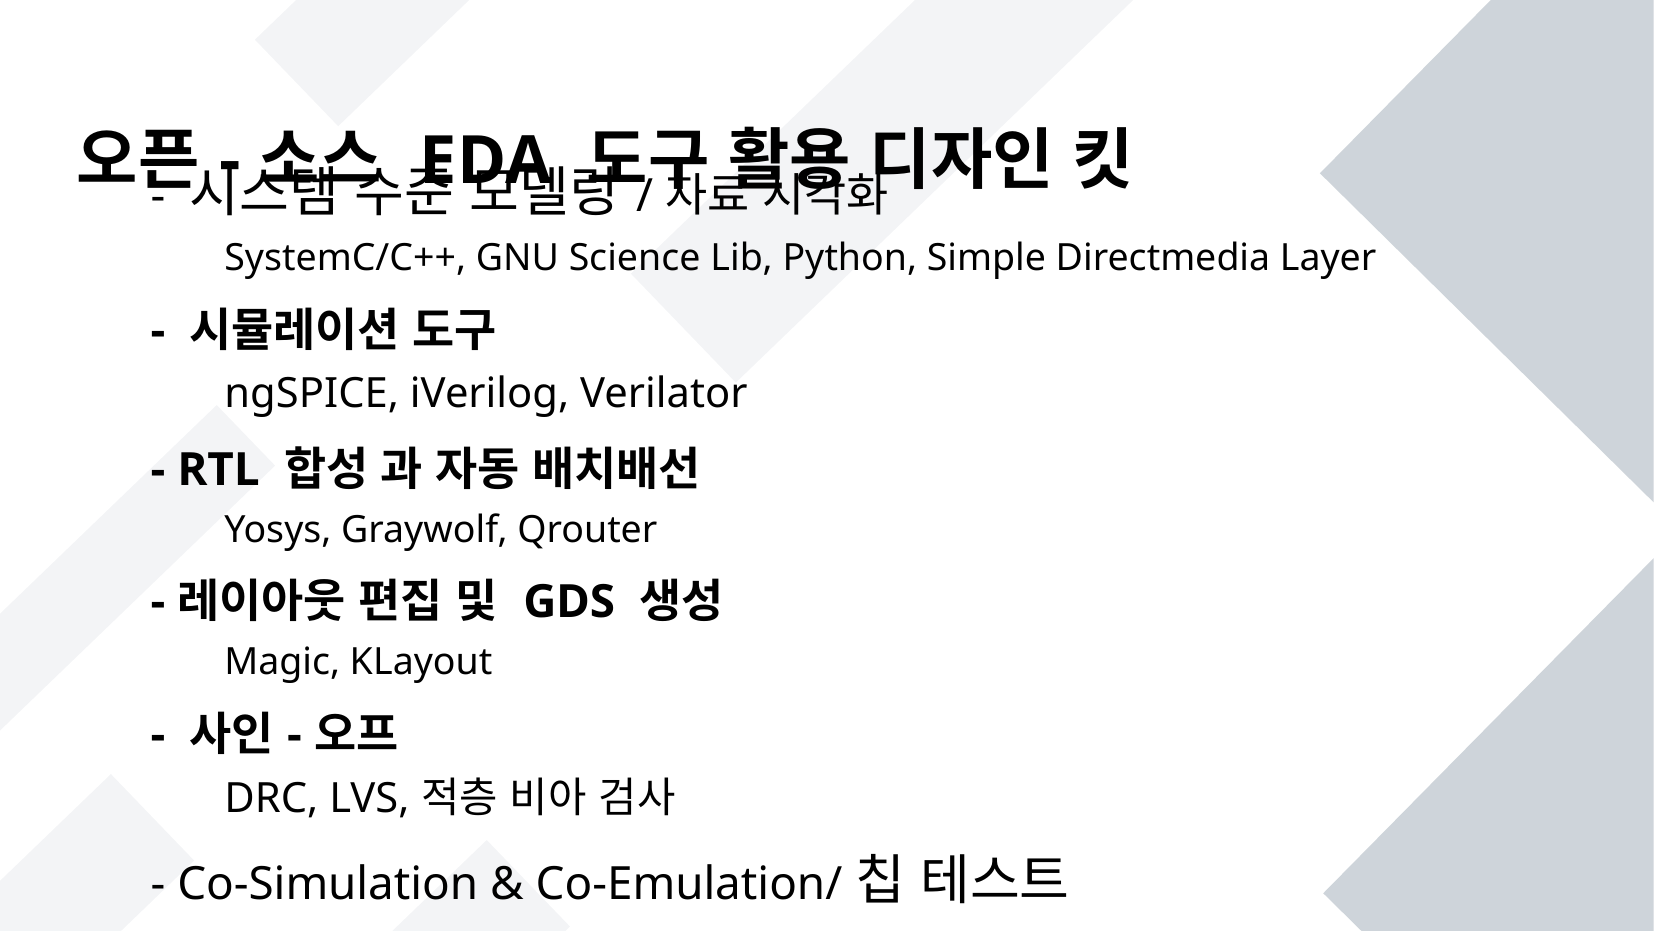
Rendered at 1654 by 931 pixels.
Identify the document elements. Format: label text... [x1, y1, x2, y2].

title 오픈-소스 EDA 도구 활용 디자인 킷 [76, 76, 1565, 233]
subtitle - 시스템 수준 모델링/자료 시각화 SystemC/C++, GNU Science Lib, Python, Simple Directmedia Layer - 시뮬레이션 도구 ngSPICE, iVerilog, Verilator - RTL 합성 과 자동 배치배선 Yosys, Graywolf, Qrouter -레이아웃 편집 및 GDS 생성 Magic, KLayout - 사인-오프 DRC, LVS,적층 비아 검사 - Co-Simulation & Co-Emulation/칩 테스트 FPGA(Gowin), Arduino/Raspberry Pi [76, 240, 1565, 890]
